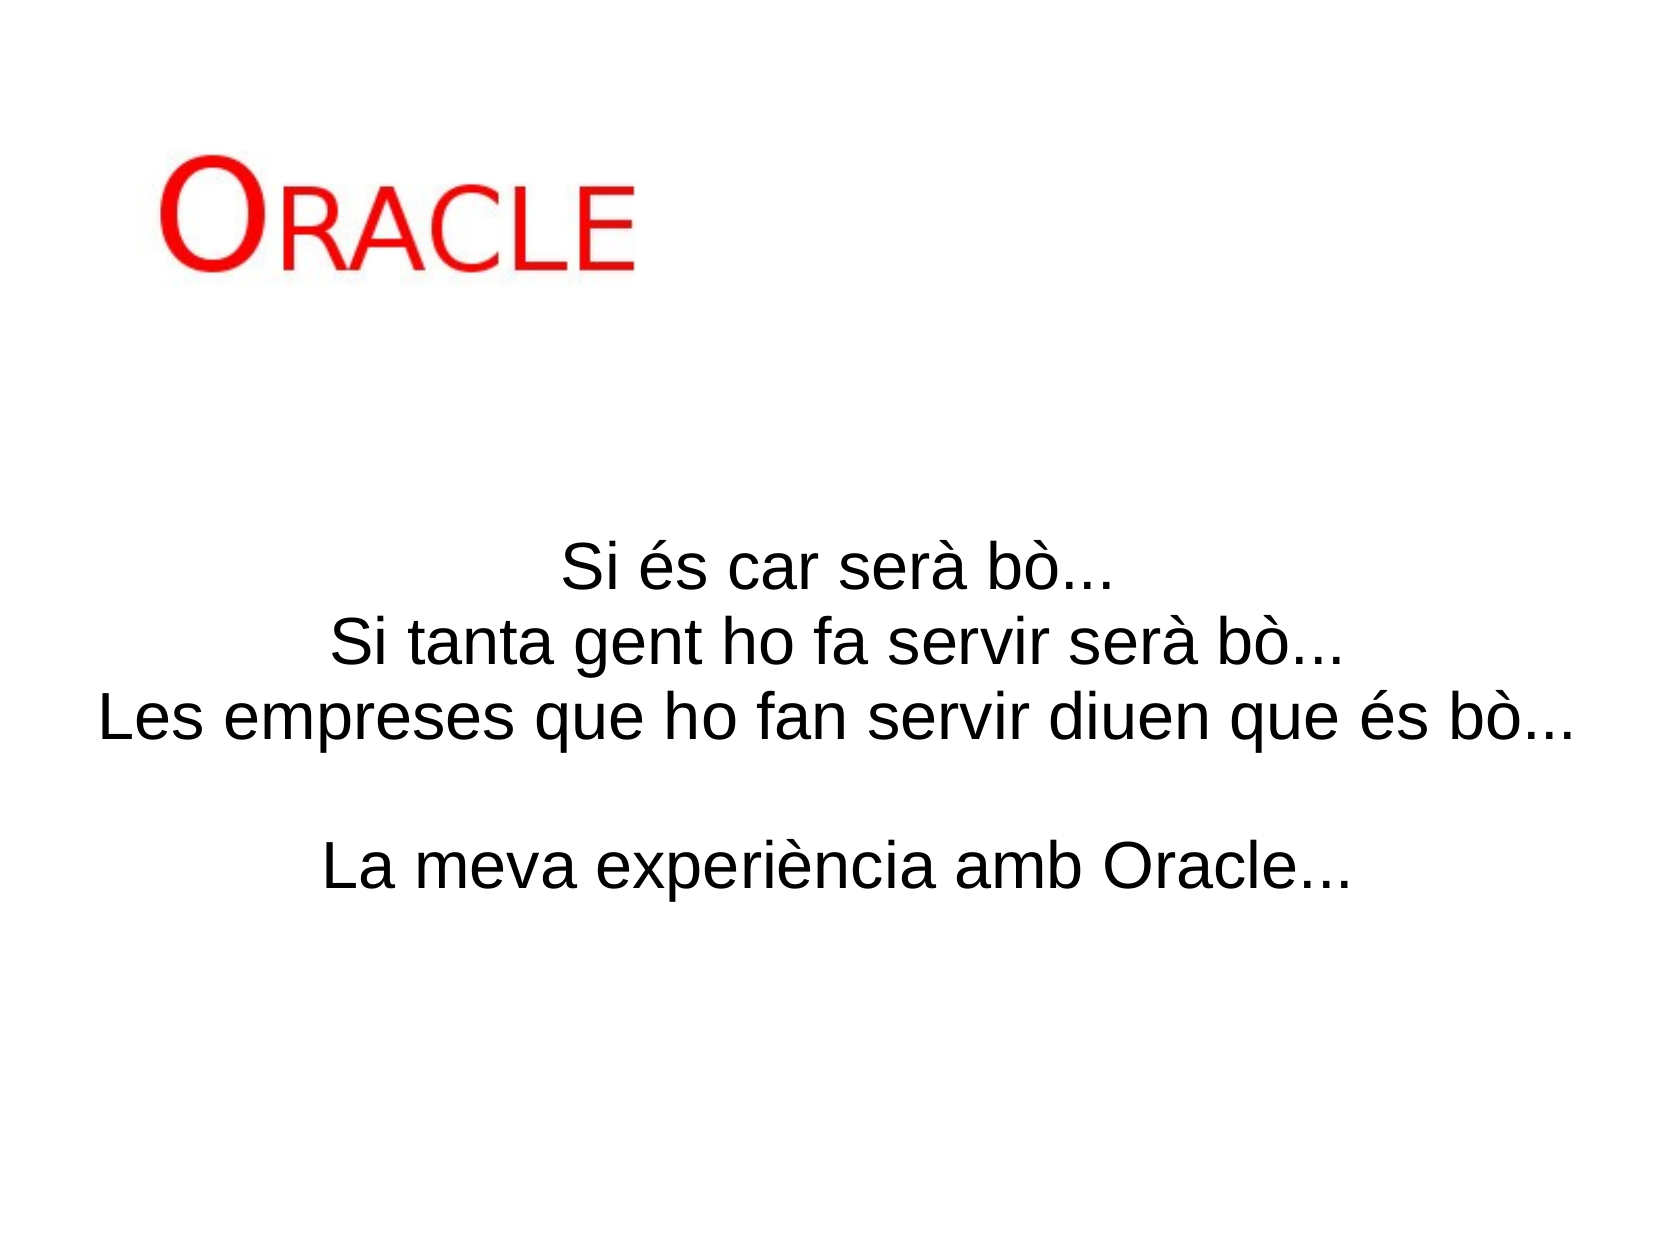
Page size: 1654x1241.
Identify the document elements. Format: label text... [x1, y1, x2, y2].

picture [134, 118, 697, 236]
text_box Si és car serà bò... Si tanta gent ho fa servir serà bò... Les empreses que ho fan servir diuen que és bò... La meva experiència amb Oracle... [94, 236, 1583, 1197]
